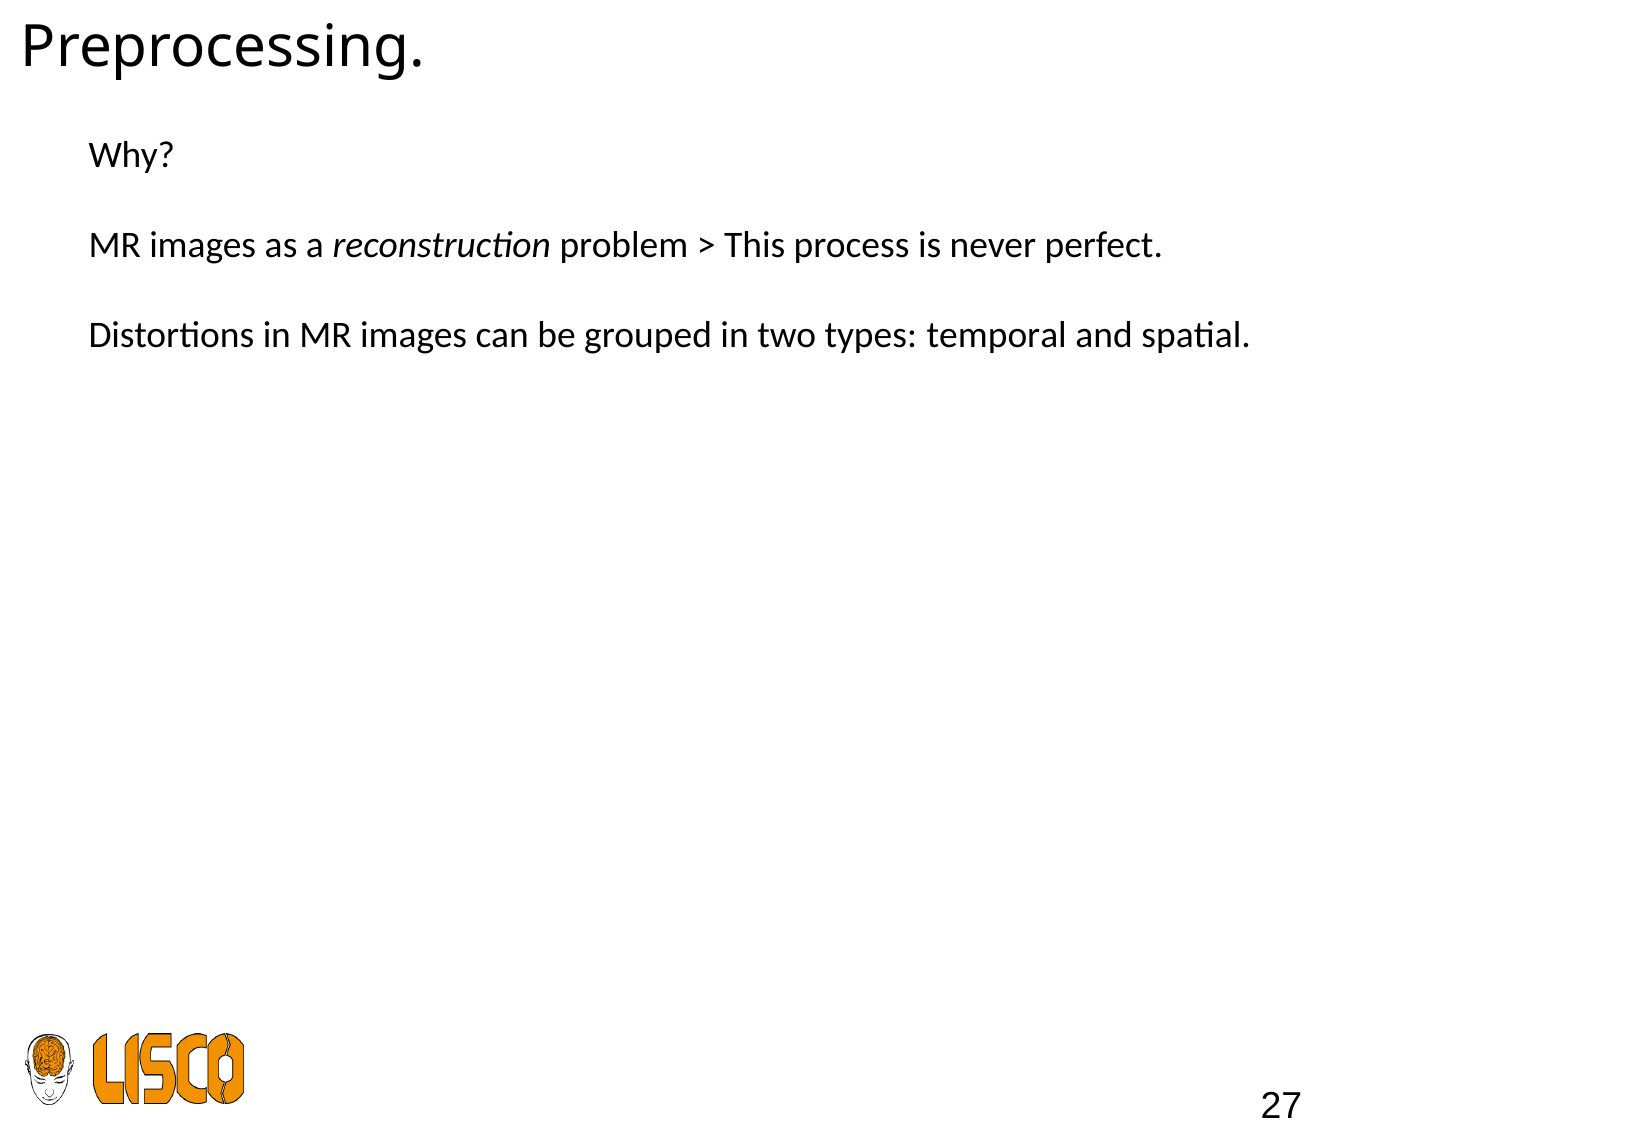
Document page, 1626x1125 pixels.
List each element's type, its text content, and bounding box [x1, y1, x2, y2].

picture [93, 1033, 244, 1104]
text_box Preprocessing. [6, 1, 1623, 123]
picture [25, 1034, 74, 1105]
text_box Why? MR images as a reconstruction problem > This process is never perfect. Distortions in MR images can be grouped in two types: temporal and spatial. [74, 123, 1305, 503]
